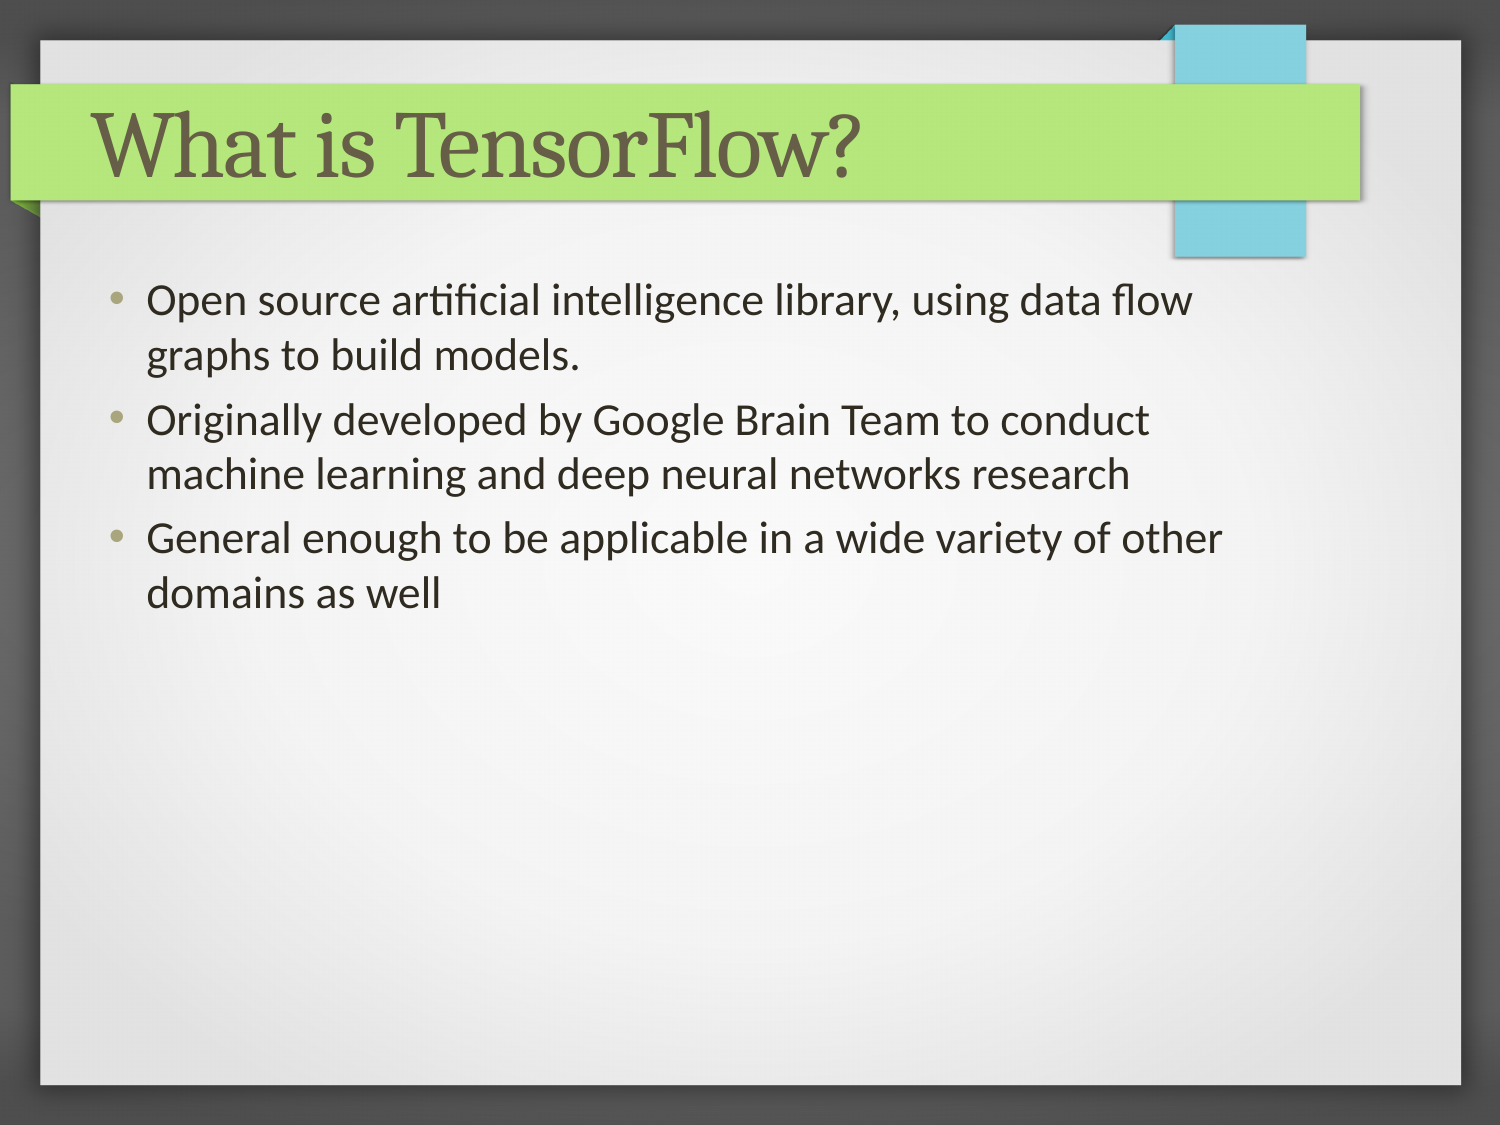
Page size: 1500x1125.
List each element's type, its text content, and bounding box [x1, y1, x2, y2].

list Open source artificial intelligence library, using data flow graphs to build models. Originally developed by Google Brain Team to conduct machine learning and deep neural networks research General enough to be applicable in a wide variety of other domains as well [75, 262, 1325, 1050]
picture [0, 0, 1500, 1125]
title What is TensorFlow? [75, 45, 1325, 233]
